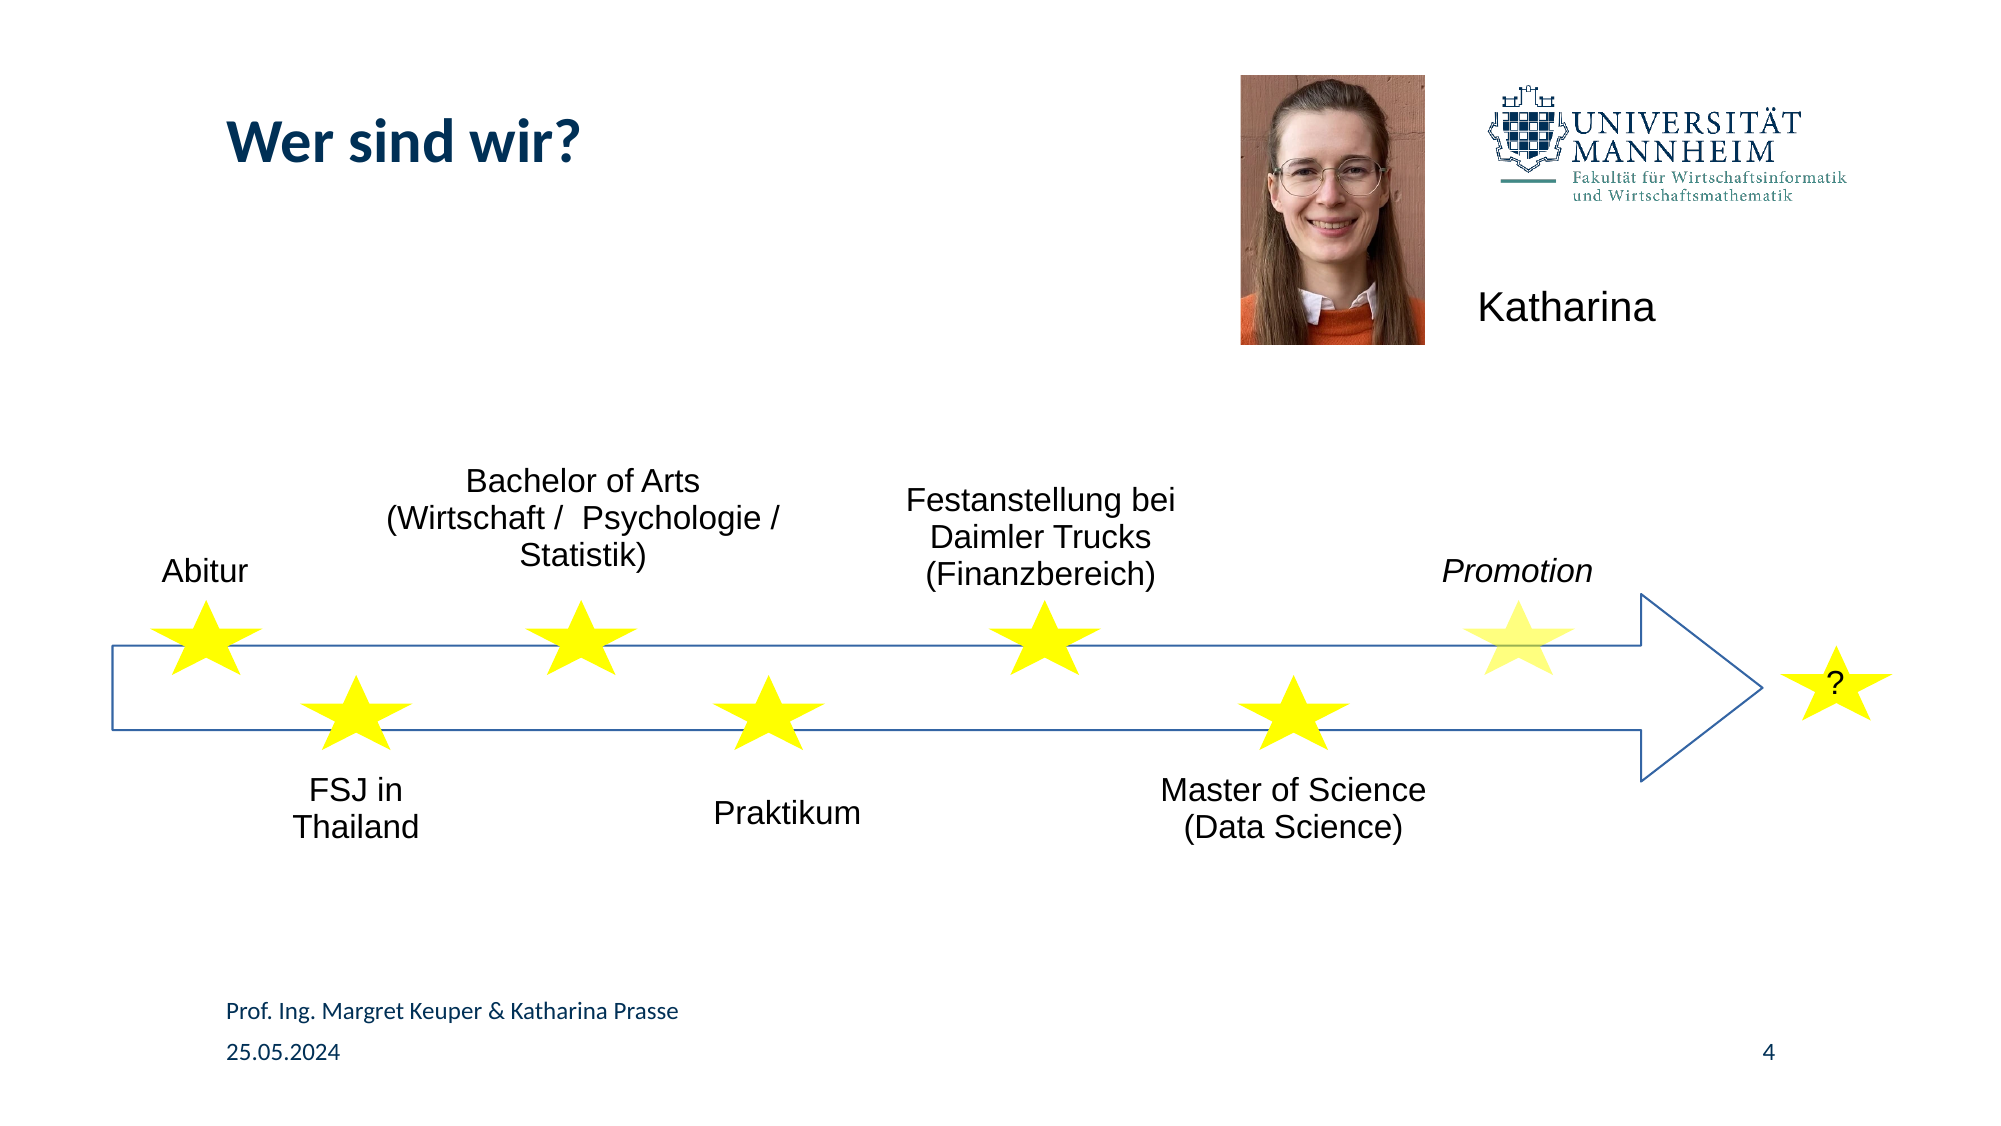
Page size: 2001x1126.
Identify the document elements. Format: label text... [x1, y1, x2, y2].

text_box [1780, 674, 1807, 688]
text_box Praktikum [675, 787, 901, 896]
text_box [1802, 709, 1817, 721]
picture [1440, 47, 1894, 248]
text_box Master of Science (Data Science) [1050, 763, 1538, 897]
text_box FSJ in Thailand [262, 763, 451, 890]
text_box ? [1807, 657, 1863, 713]
text_box Bachelor of Arts (Wirtschaft / Psychologie / Statistik) [339, 455, 828, 589]
picture [1240, 75, 1426, 345]
text_box Promotion [1405, 544, 1631, 653]
text_box [1863, 674, 1893, 690]
text_box [1831, 645, 1842, 657]
title Wer sind wir? [226, 100, 1240, 306]
text_box Katharina [1462, 276, 1726, 338]
text_box Festanstellung bei Daimler Trucks (Finanzbereich) [872, 473, 1210, 600]
text_box [1855, 703, 1871, 721]
text_box [112, 594, 1763, 782]
text_box Abitur [130, 544, 281, 606]
